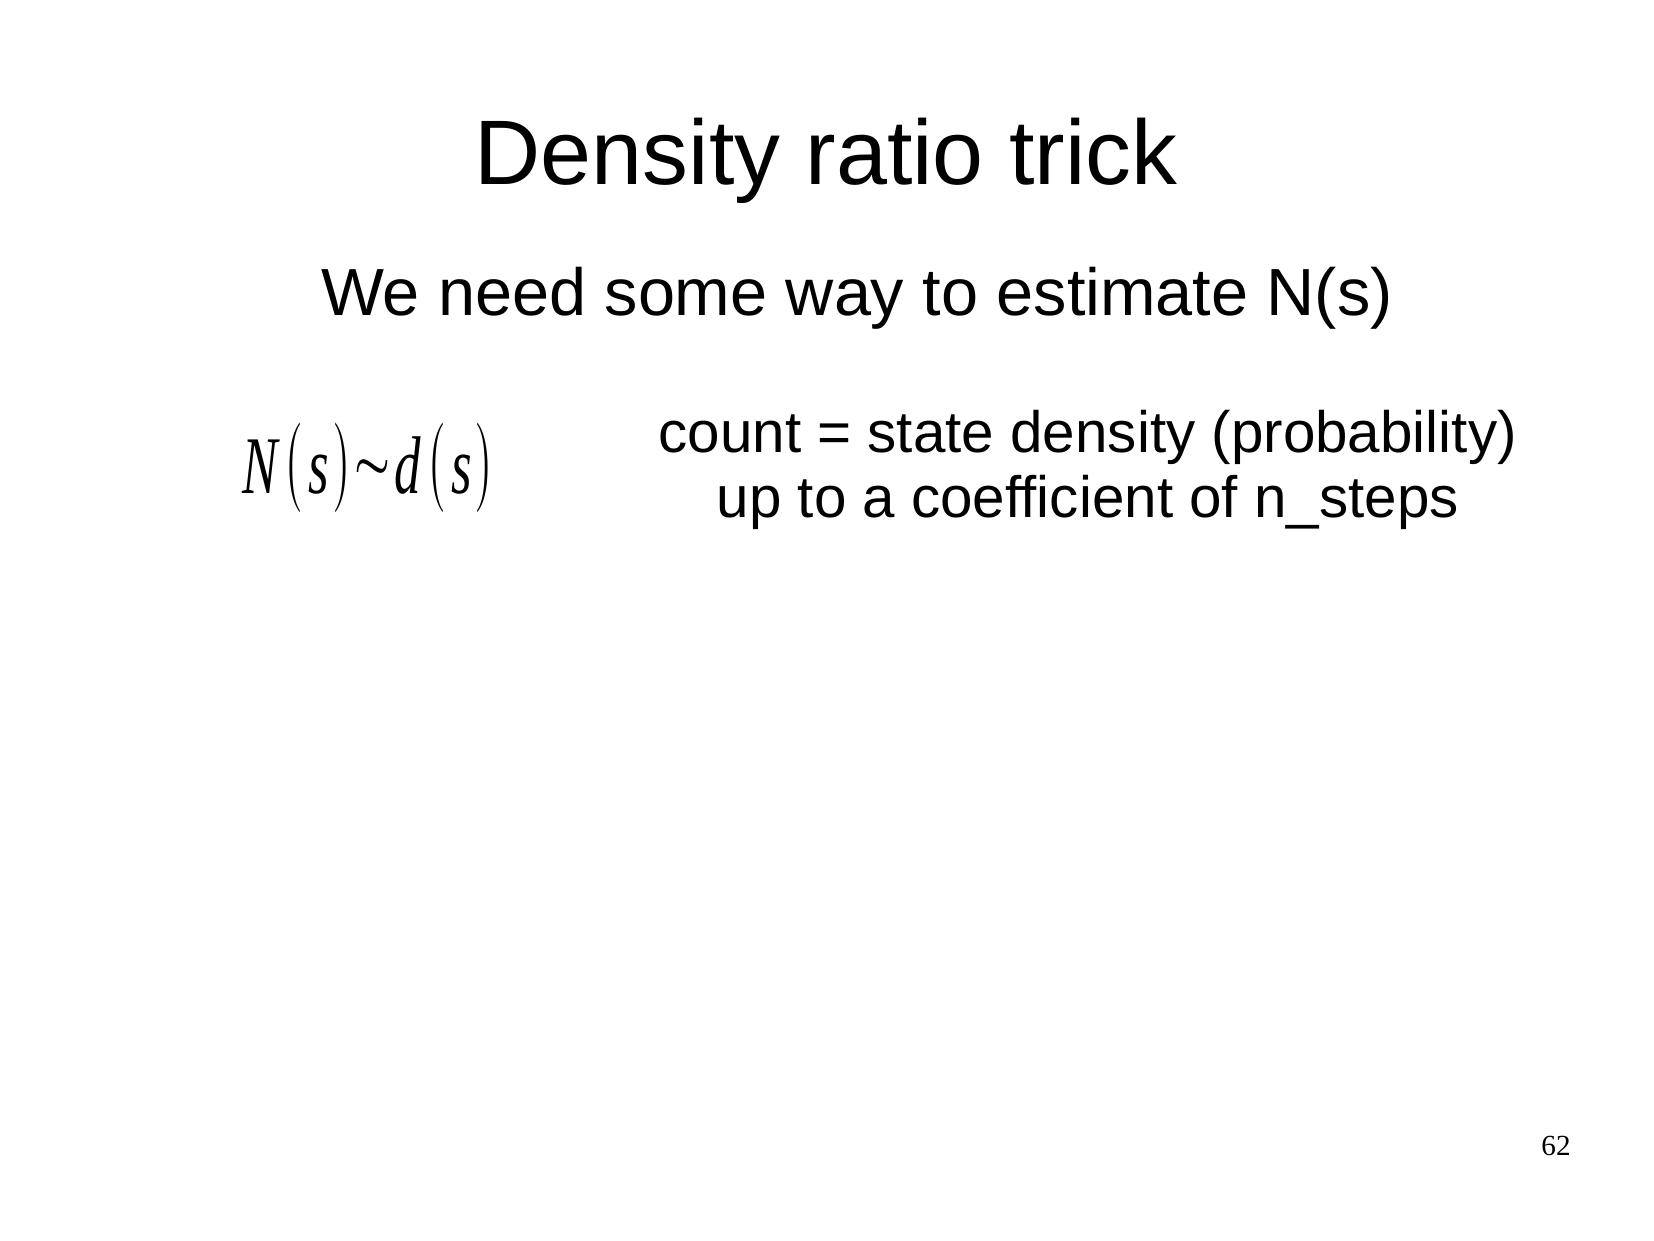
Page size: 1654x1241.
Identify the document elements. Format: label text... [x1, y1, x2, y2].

text_box count = state density (probability) up to a coefficient of n_steps [470, 399, 1636, 576]
chart [226, 416, 470, 515]
title Density ratio trick [82, 49, 1571, 254]
list We need some way to estimate N(s) [0, 254, 1654, 1236]
